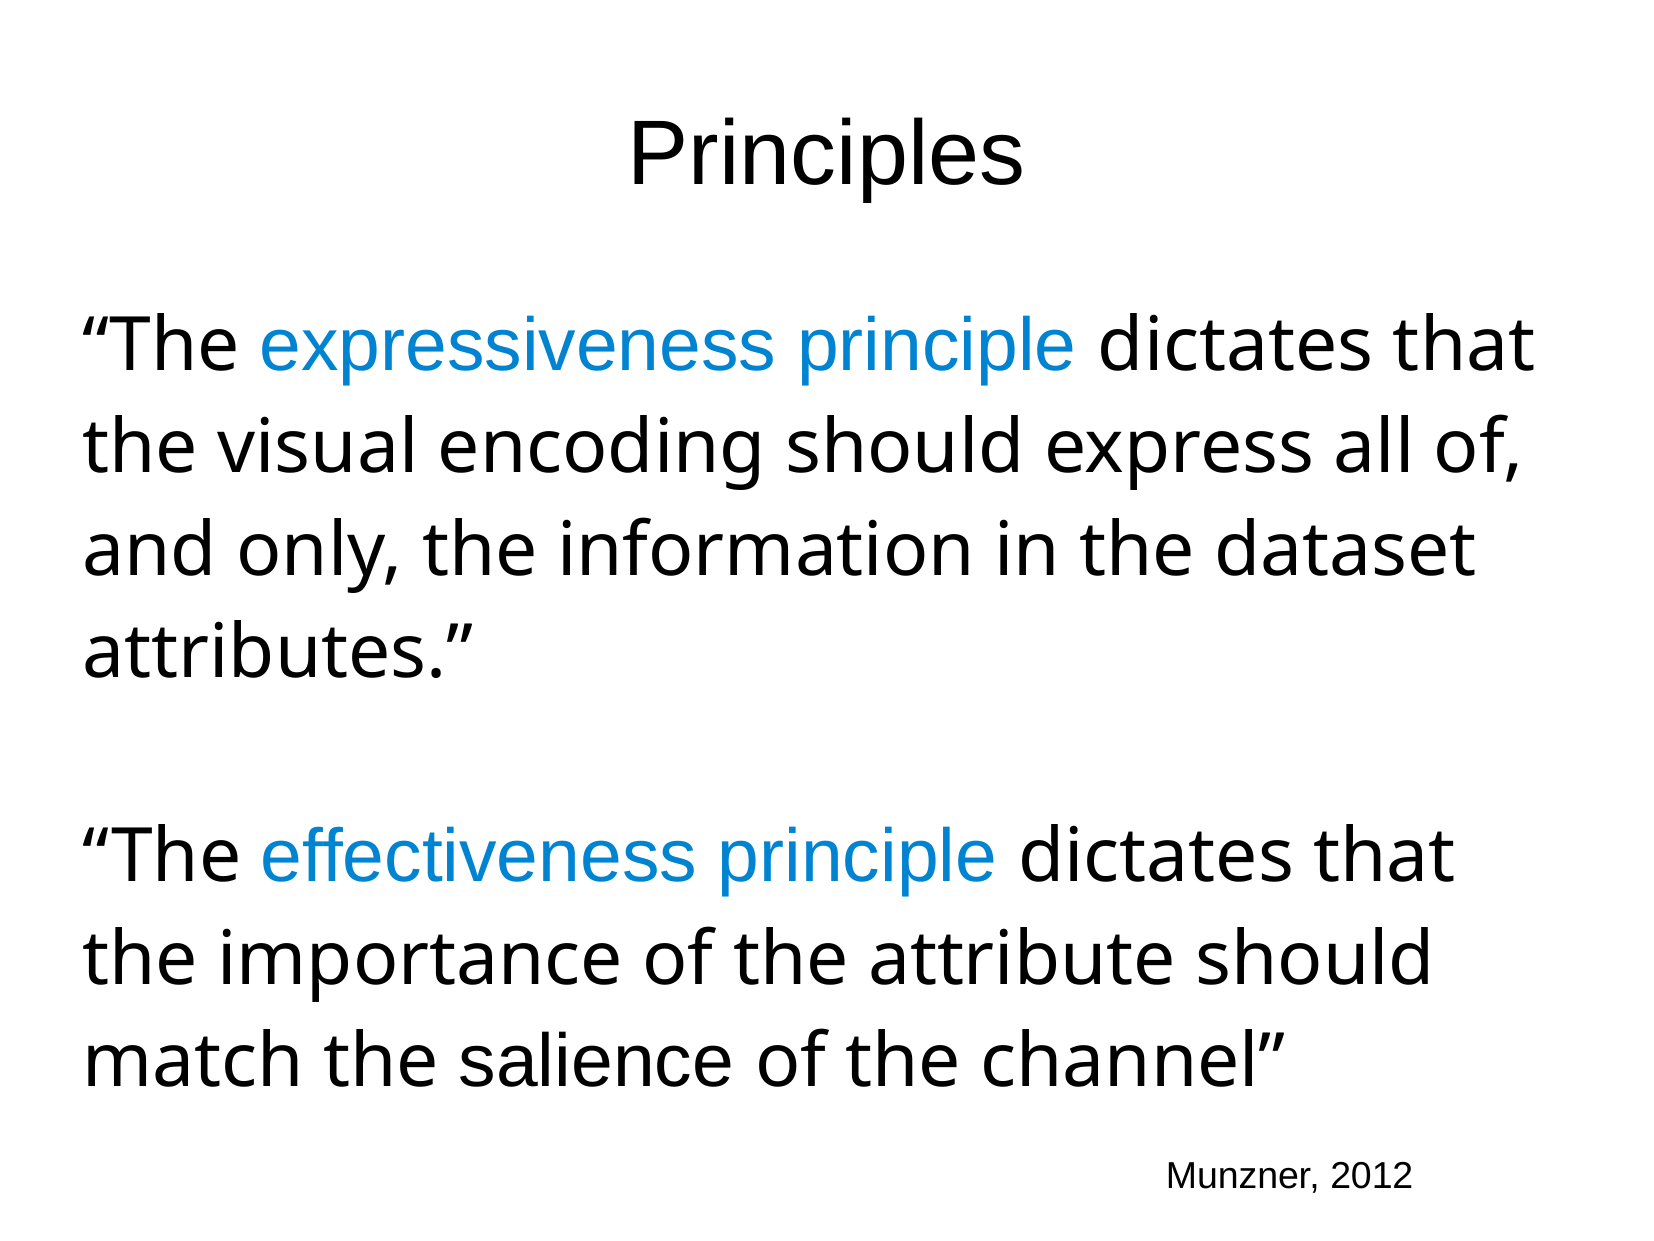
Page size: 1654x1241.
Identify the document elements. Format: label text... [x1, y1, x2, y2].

list “The expressiveness principle dictates that the visual encoding should express all of, and only, the information in the dataset attributes.” “The effectiveness principle dictates that the importance of the attribute should match the salience of the channel” [82, 290, 1571, 1109]
list Munzner, 2012 [1095, 1155, 1636, 1216]
title Principles [82, 49, 1571, 257]
